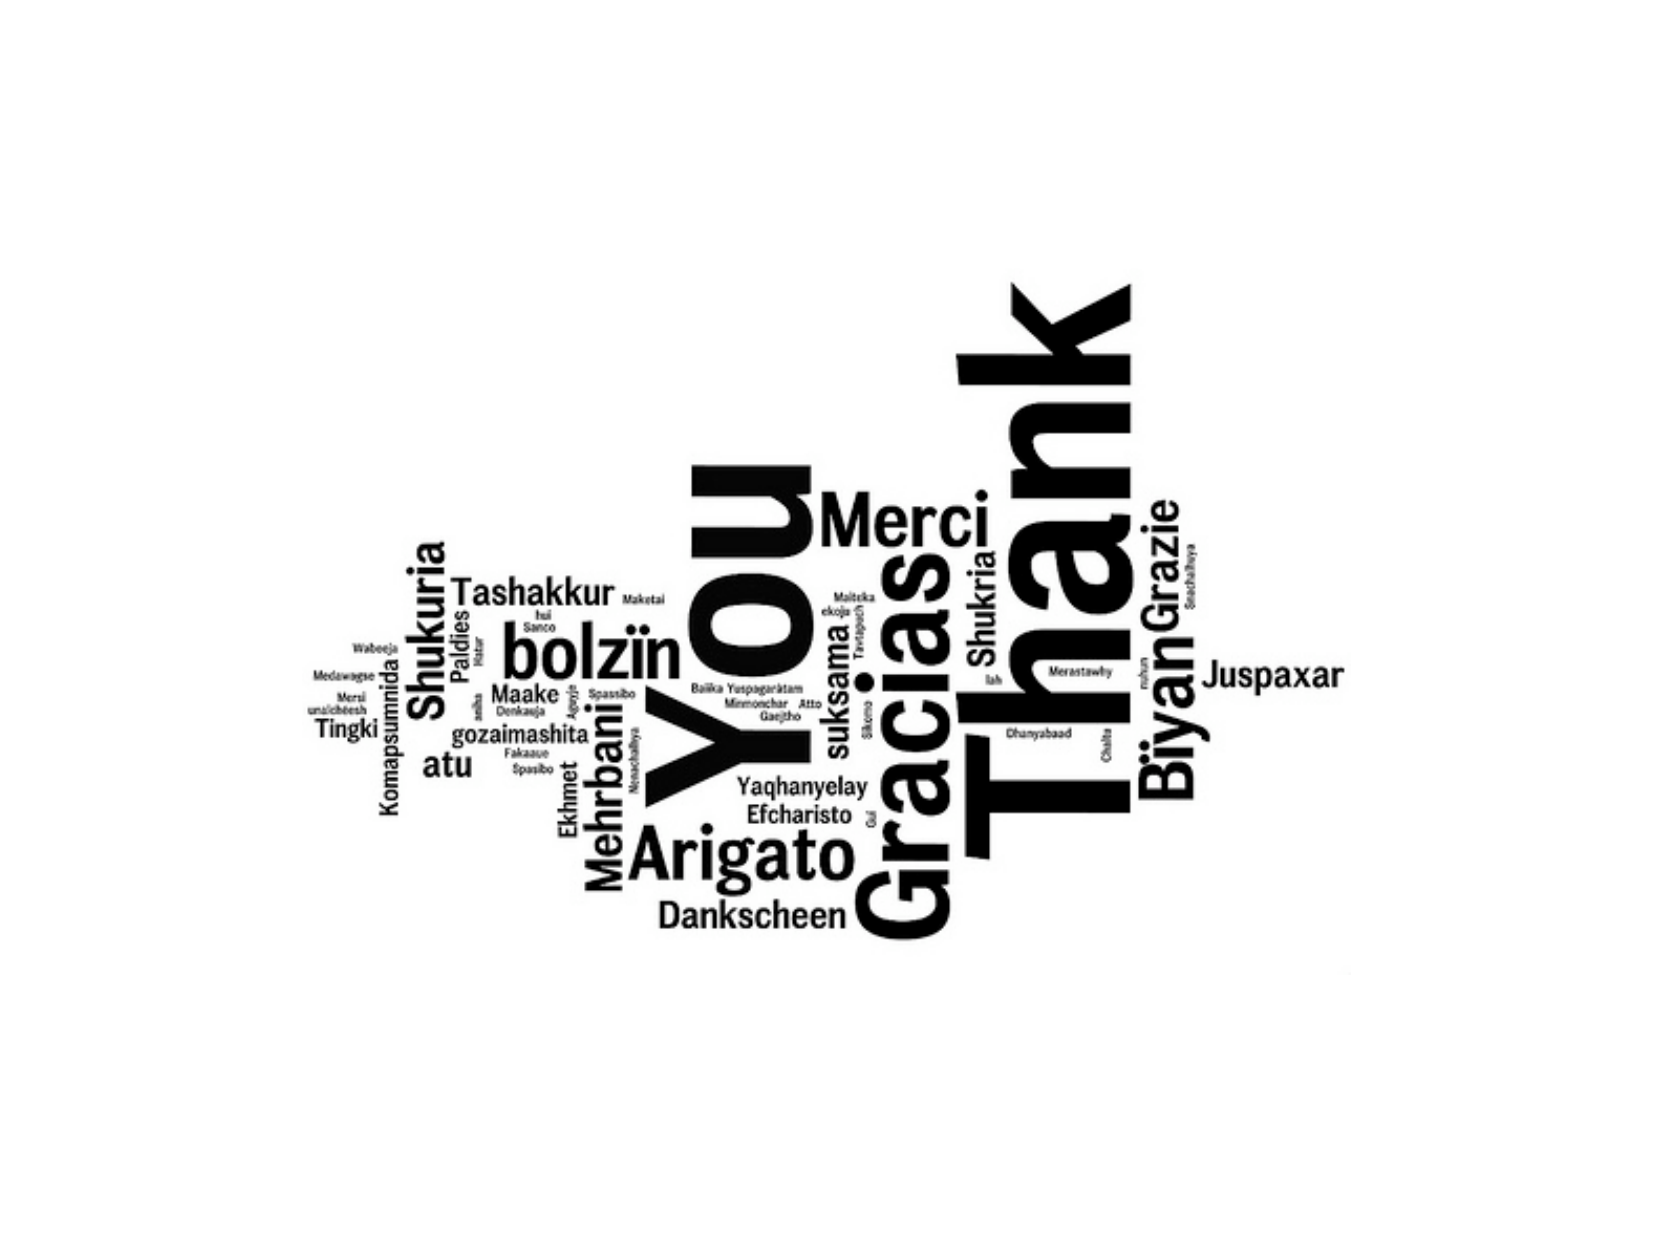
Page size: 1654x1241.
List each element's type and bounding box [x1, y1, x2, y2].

picture [302, 268, 1351, 976]
